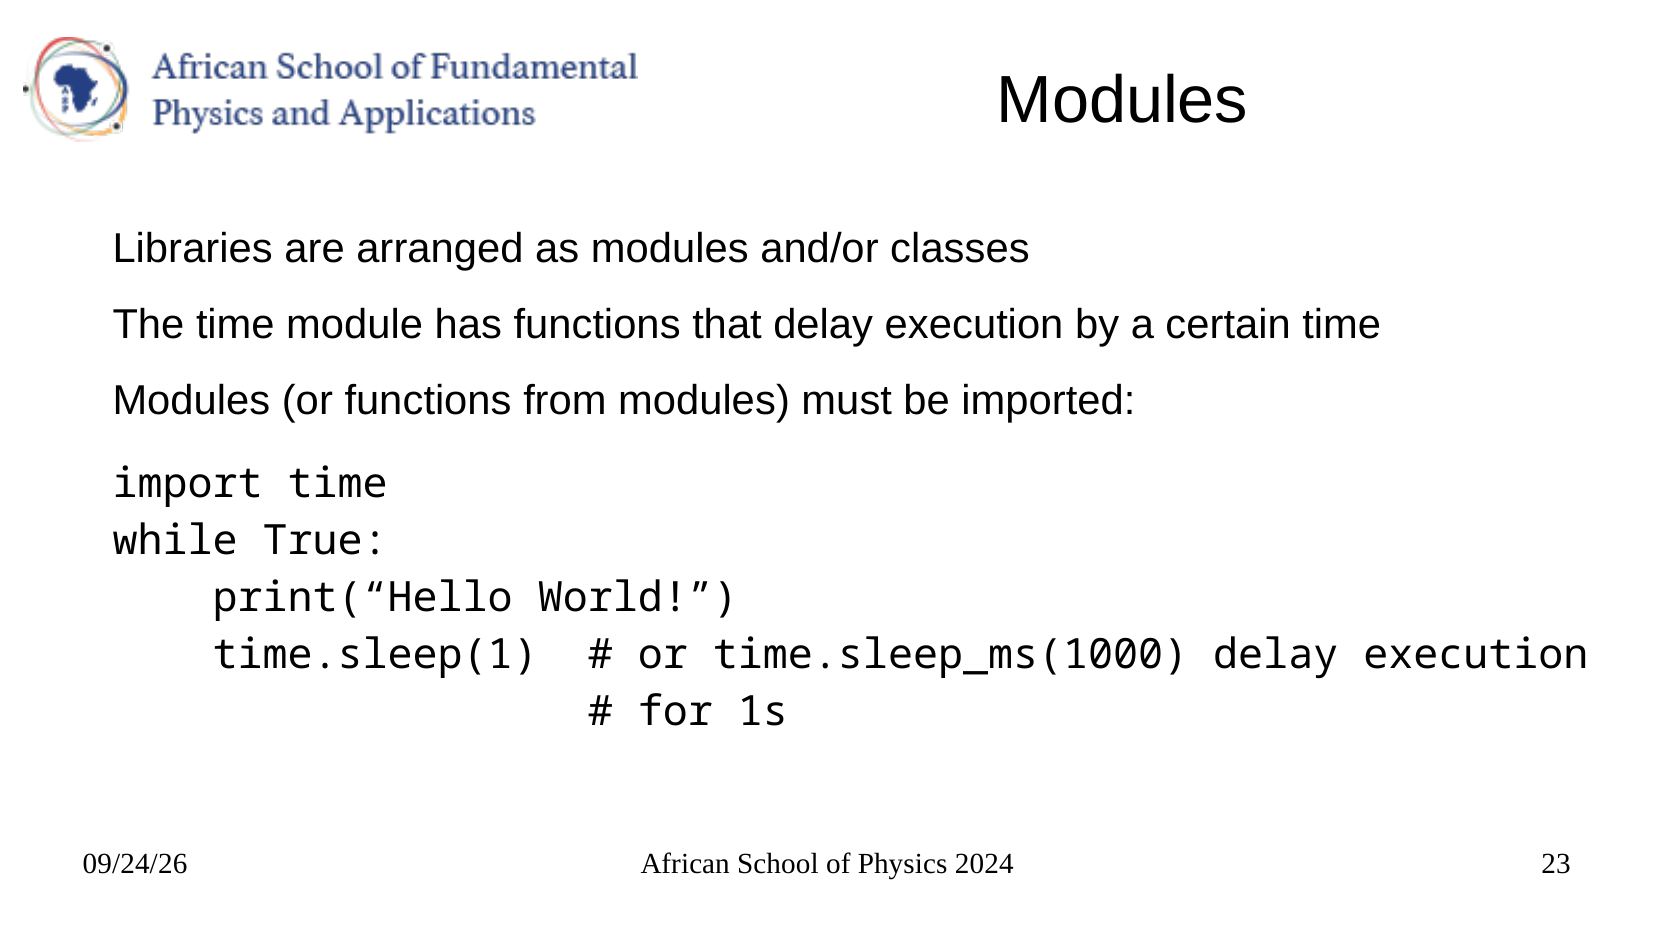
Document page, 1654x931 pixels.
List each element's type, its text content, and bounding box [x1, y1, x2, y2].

list Libraries are arranged as modules and/or classes The time module has functions that delay execution by a certain time Modules (or functions from modules) must be imported: import time while True: print(“Hello World!”) time.sleep(1) # or time.sleep_ms(1000) delay execution # for 1s [112, 225, 1601, 765]
picture [23, 37, 635, 142]
title Modules [635, 21, 1610, 177]
